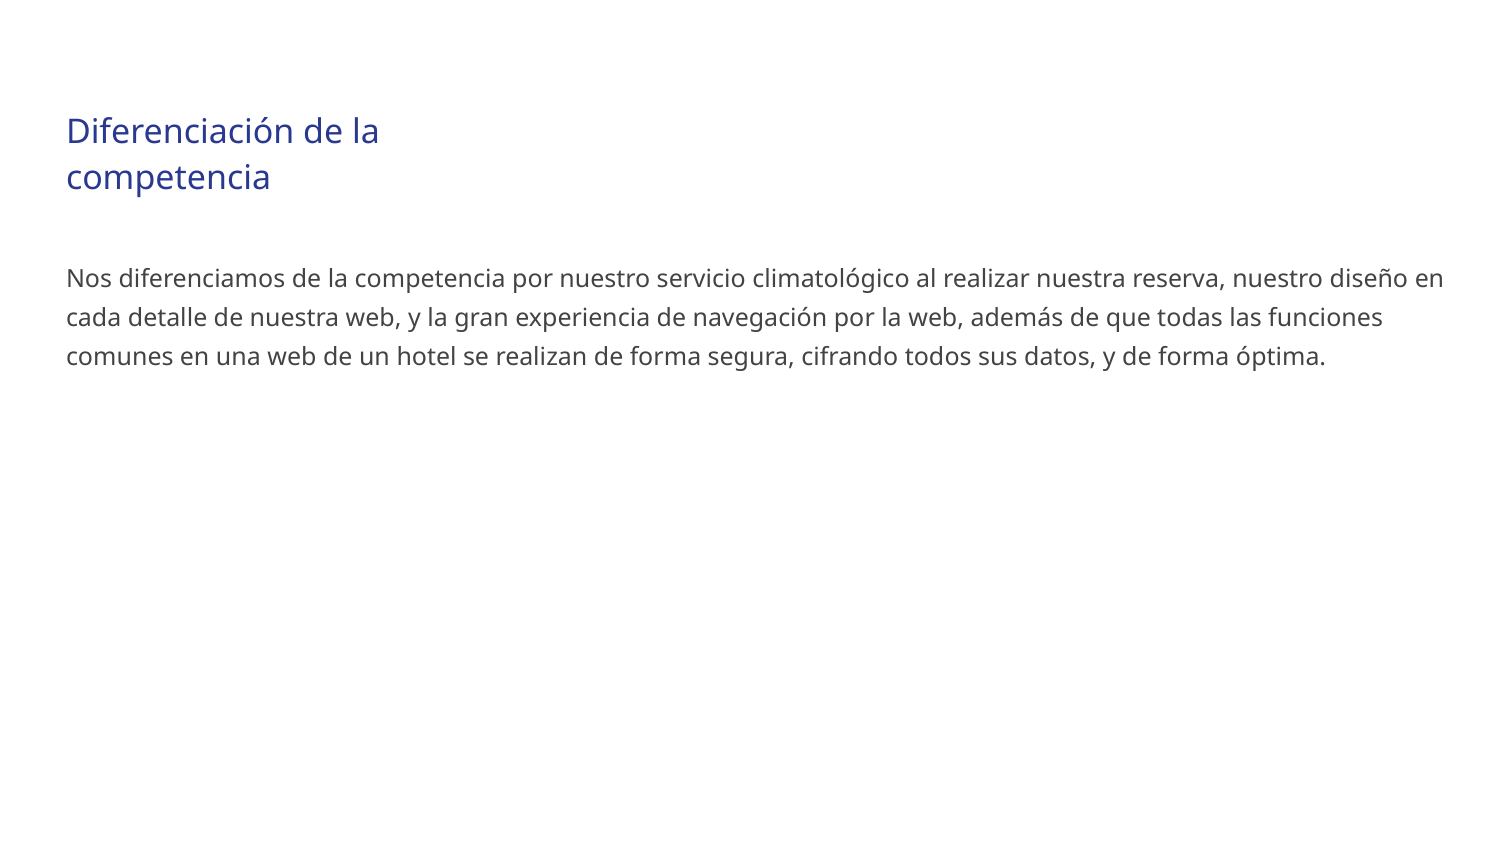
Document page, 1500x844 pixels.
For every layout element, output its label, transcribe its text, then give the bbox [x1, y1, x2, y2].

title Diferenciación de la competencia [51, 91, 512, 216]
list Nos diferenciamos de la competencia por nuestro servicio climatológico al realizar nuestra reserva, nuestro diseño en cada detalle de nuestra web, y la gran experiencia de navegación por la web, además de que todas las funciones comunes en una web de un hotel se realizan de forma segura, cifrando todos sus datos, y de forma óptima. [51, 240, 1470, 750]
